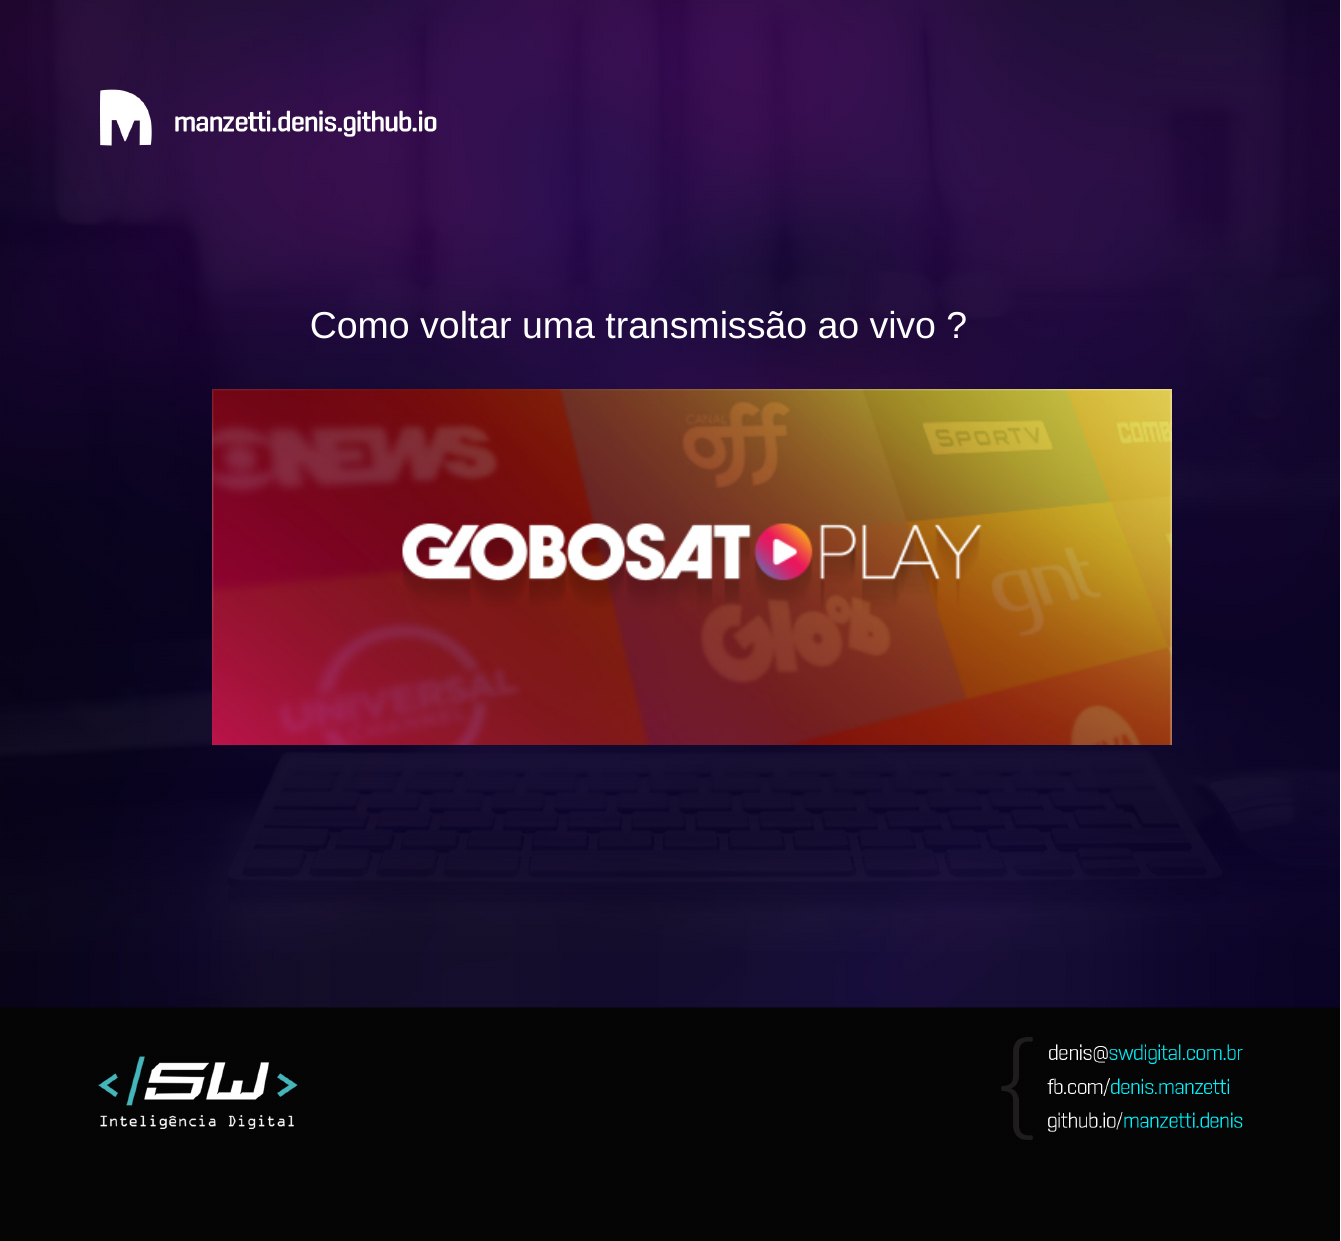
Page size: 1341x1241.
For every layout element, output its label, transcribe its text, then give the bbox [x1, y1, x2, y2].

picture [0, 0, 1340, 1241]
text_box Como voltar uma transmissão ao vivo ? [295, 297, 1241, 355]
